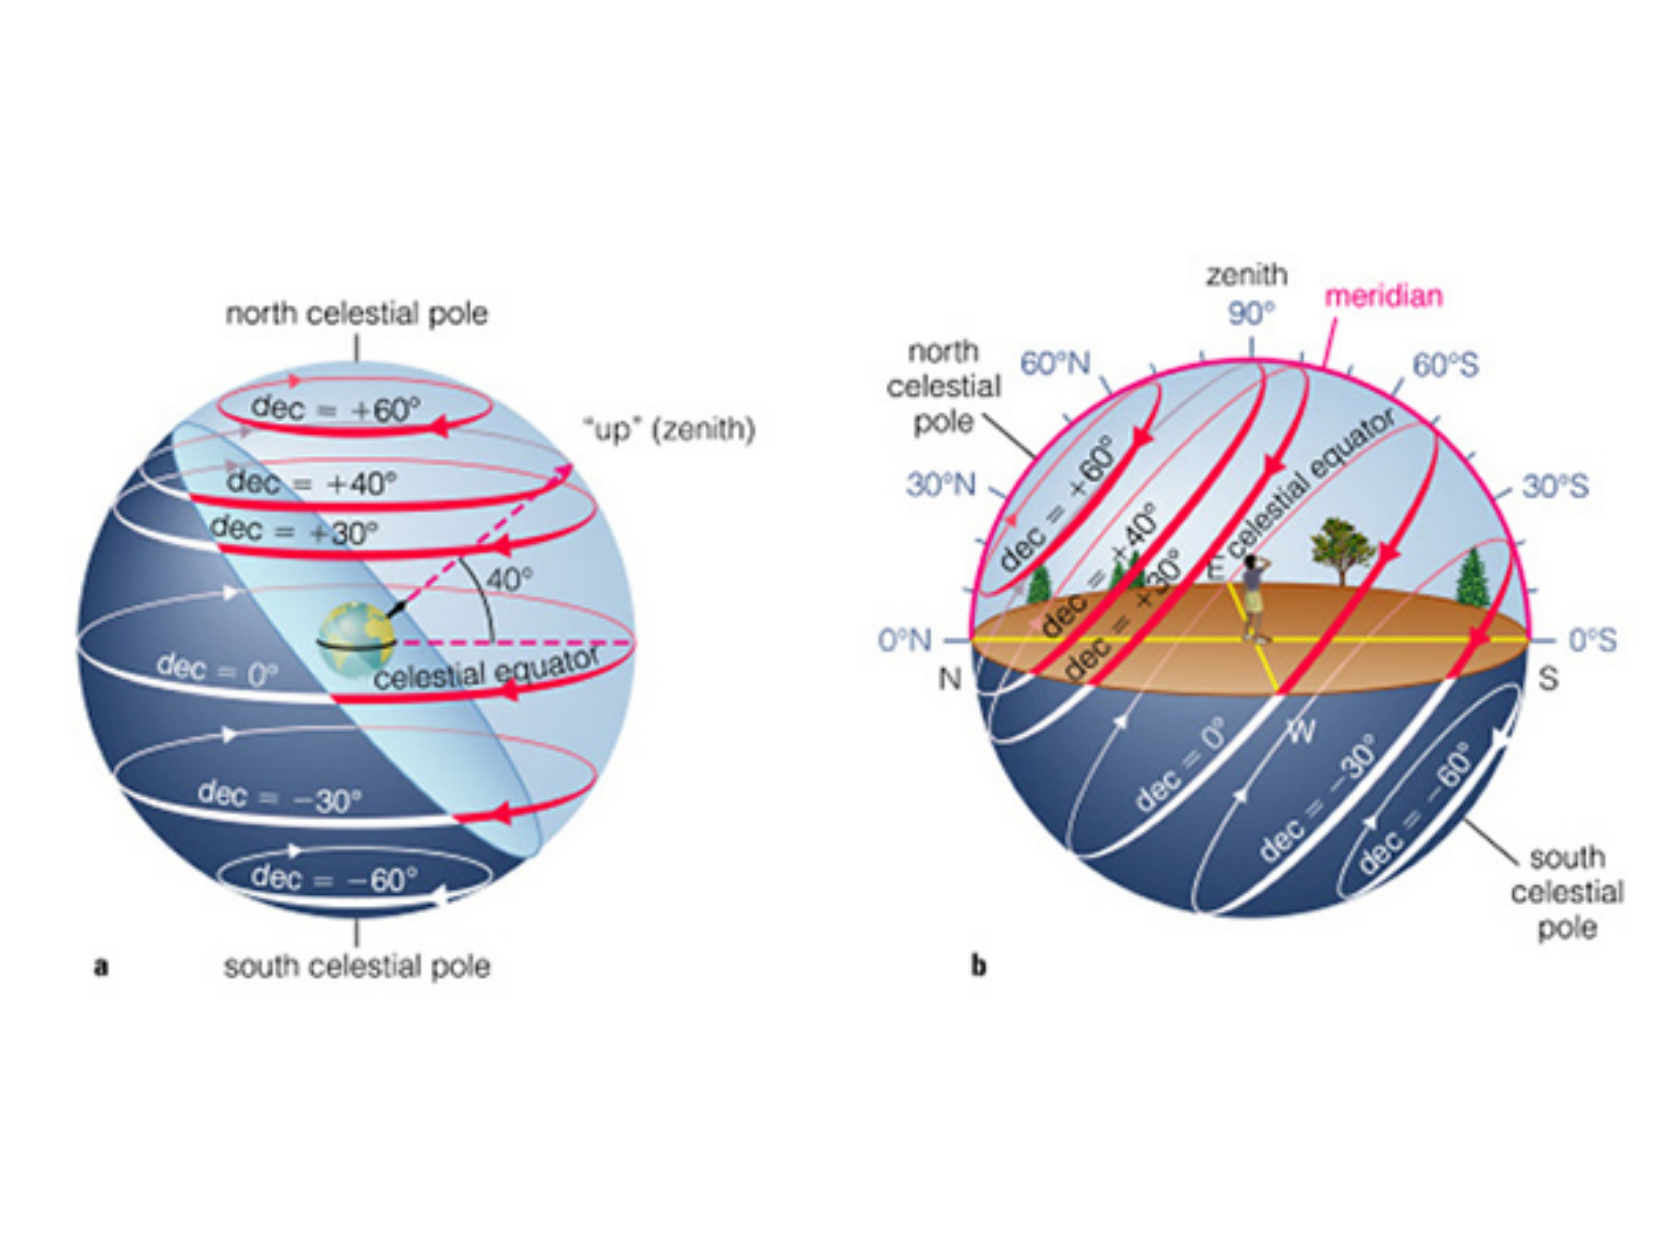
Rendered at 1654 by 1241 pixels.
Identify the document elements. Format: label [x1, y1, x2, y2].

picture [5, 230, 1650, 1012]
